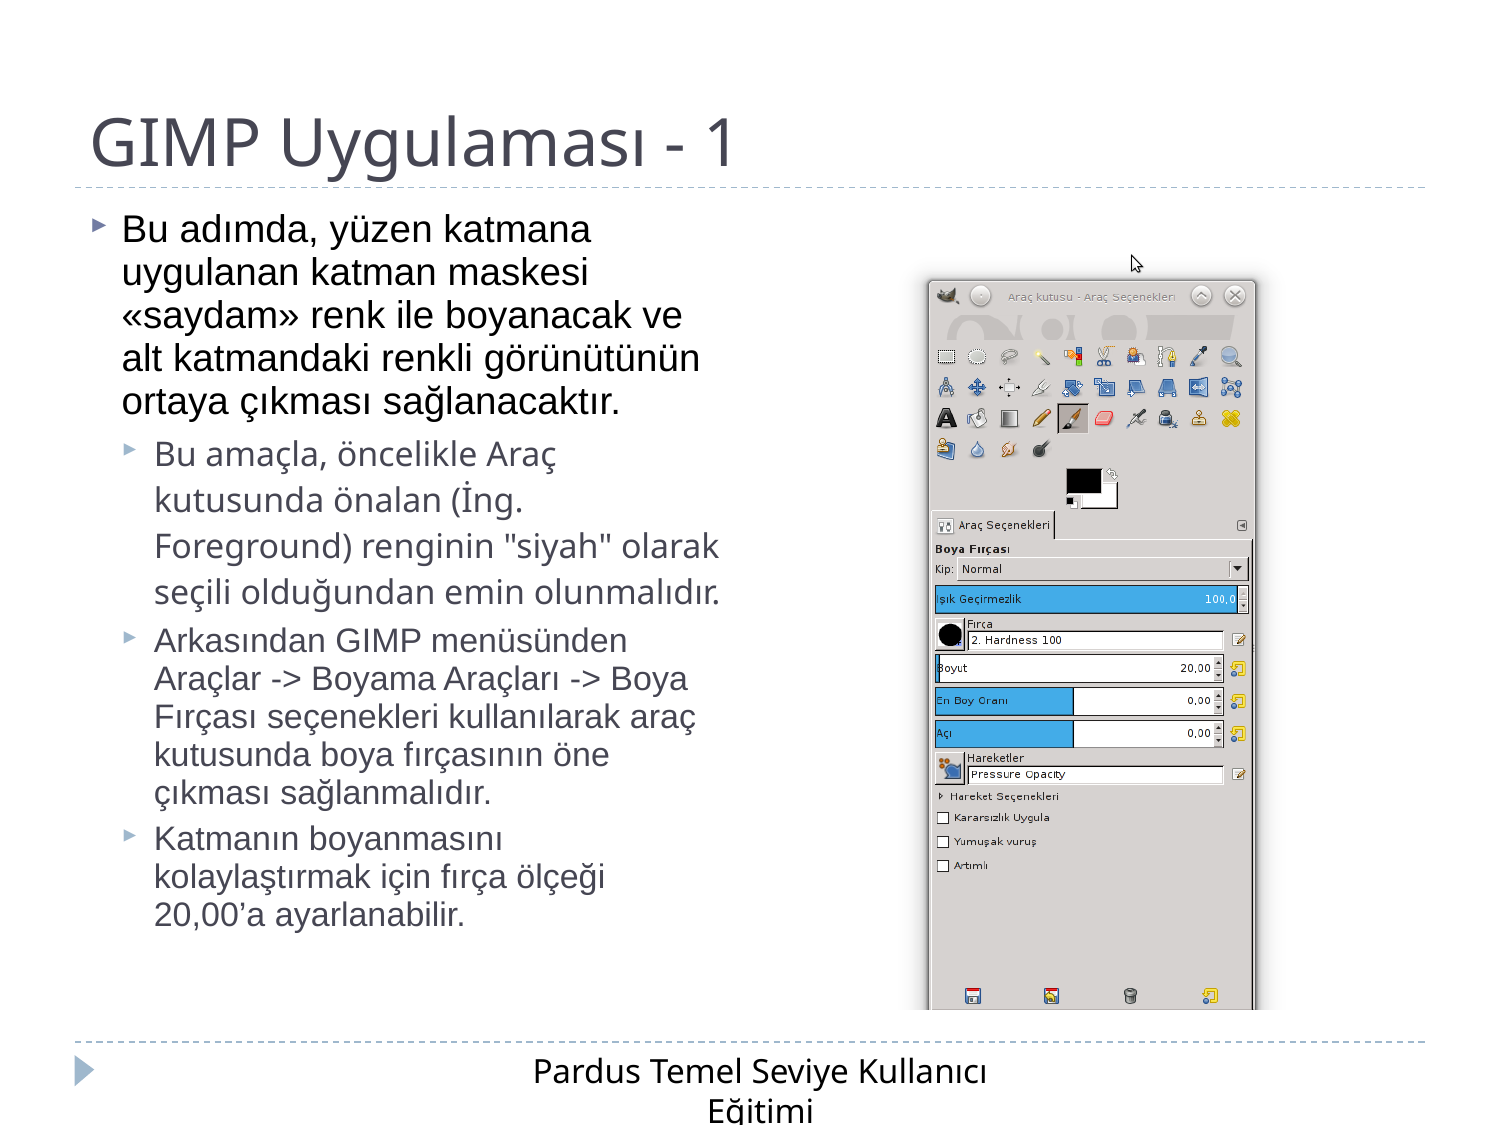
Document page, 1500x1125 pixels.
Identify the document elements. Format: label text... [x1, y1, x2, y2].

title GIMP Uygulaması - 1 [75, 37, 1425, 188]
list Bu adımda, yüzen katmana uygulanan katman maskesi «saydam» renk ile boyanacak ve alt katmandaki renkli görünütünün ortaya çıkması sağlanacaktır. Bu amaçla, öncelikle Araç kutusunda önalan (İng. Foreground) renginin "siyah" olarak seçili olduğundan emin olunmalıdır. Arkasından GIMP menüsünden Araçlar -> Boyama Araçları -> Boya Fırçası seçenekleri kullanılarak araç kutusunda boya fırçasının öne çıkması sağlanmalıdır. Katmanın boyanmasını kolaylaştırmak için fırça ölçeği 20,00’a ayarlanabilir. [75, 200, 738, 1010]
picture [890, 199, 1293, 1010]
